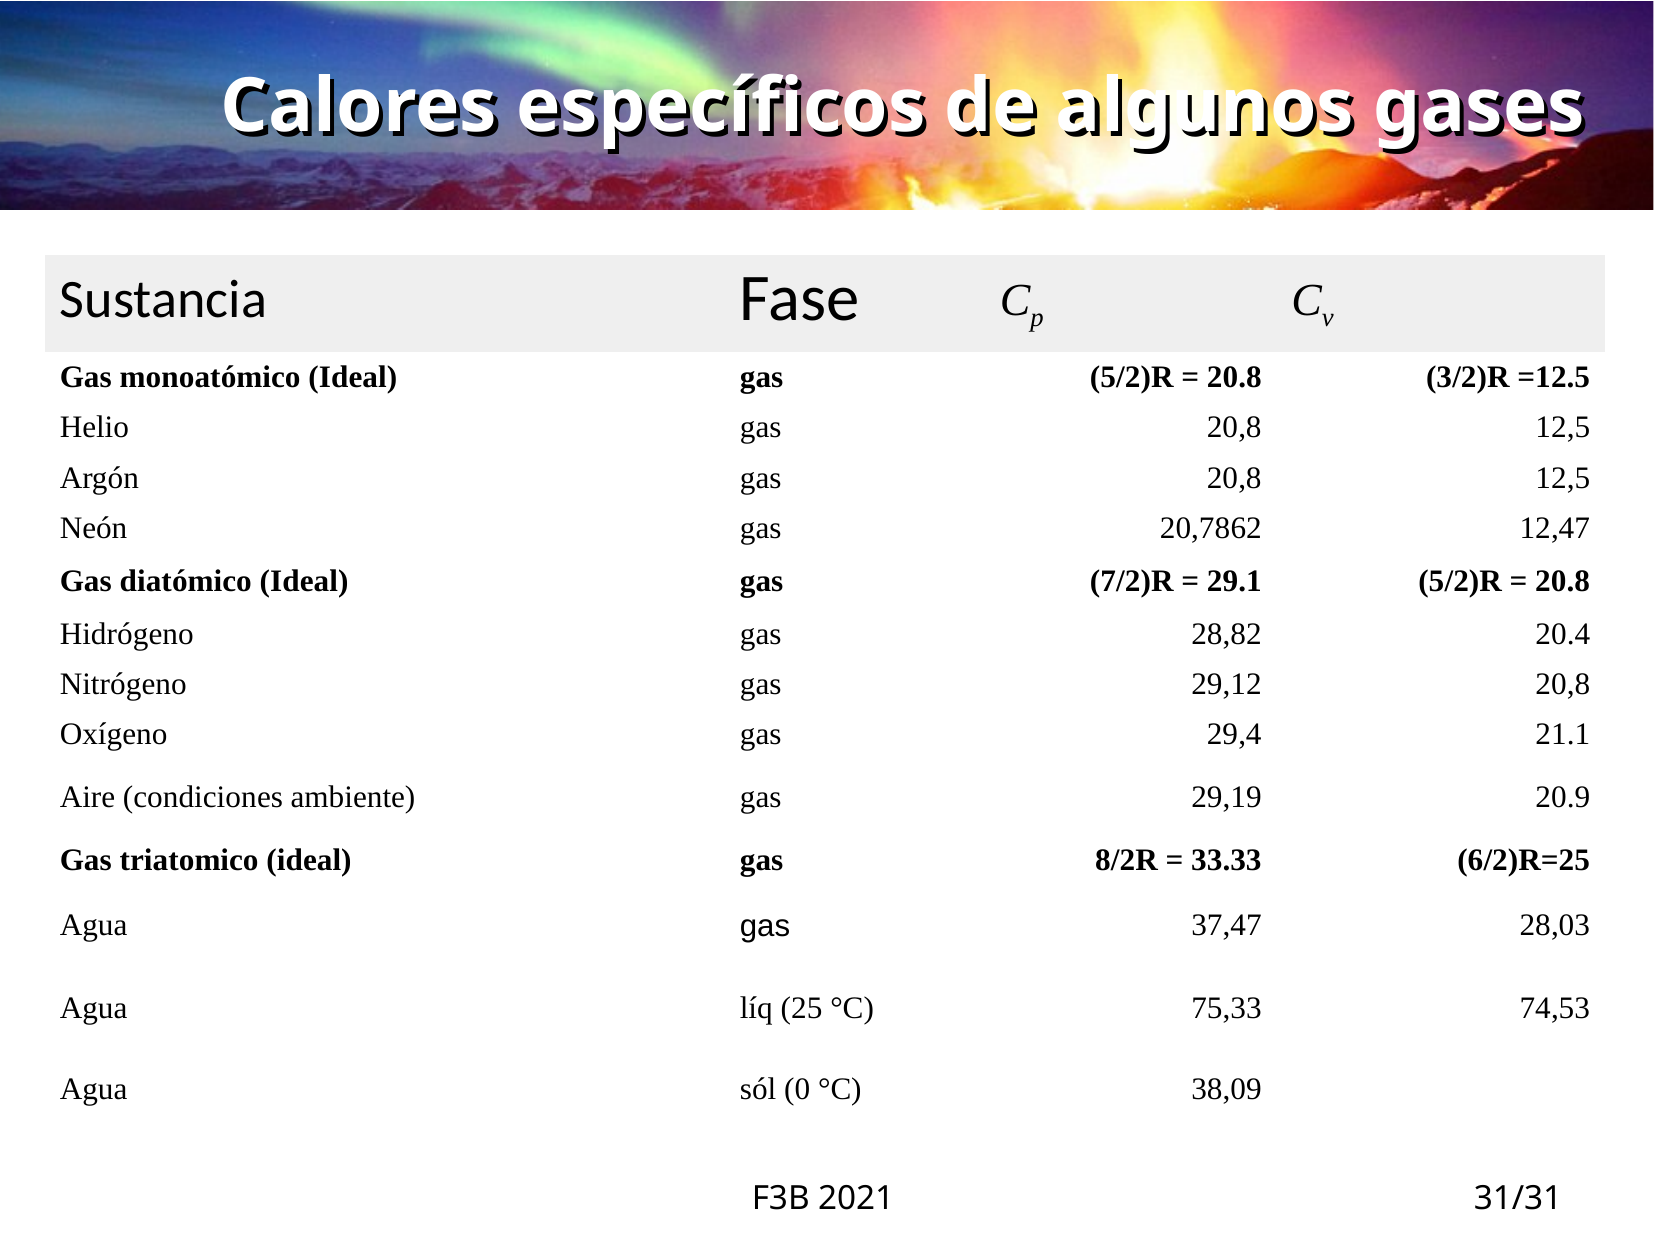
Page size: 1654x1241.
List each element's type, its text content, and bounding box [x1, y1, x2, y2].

table_cell Gas diatómico (Ideal) [45, 553, 725, 609]
table_cell 12,47 [1277, 503, 1605, 553]
table_cell gas [725, 885, 985, 965]
table_cell 28,82 [985, 609, 1277, 659]
table_cell Agua [45, 885, 725, 965]
title Calores específicos de algunos gases [45, 15, 1606, 191]
table_cell gas [725, 609, 985, 659]
table_cell Nitrógeno [45, 659, 725, 709]
table_cell 74,53 [1277, 965, 1605, 1050]
table_cell Argón [45, 453, 725, 503]
table_cell (6/2)R=25 [1277, 835, 1605, 885]
table_cell Gas monoatómico (Ideal) [45, 352, 725, 402]
table_cell gas [725, 553, 985, 609]
table_cell gas [725, 503, 985, 553]
table_cell líq (25 °C) [725, 965, 985, 1050]
table_cell 29,12 [985, 659, 1277, 709]
table_cell Agua [45, 1050, 725, 1127]
table_cell 20.4 [1277, 609, 1605, 659]
table_header Cp [985, 255, 1277, 352]
table_cell gas [725, 352, 985, 402]
table_cell 20,8 [985, 453, 1277, 503]
table_cell Gas triatomico (ideal) [45, 835, 725, 885]
table_cell 20.9 [1277, 759, 1605, 835]
table_header Sustancia [45, 255, 725, 352]
table_cell gas [725, 835, 985, 885]
table_cell sól (0 °C) [725, 1050, 985, 1127]
table_cell Helio [45, 402, 725, 453]
table_cell gas [725, 402, 985, 453]
table_cell Neón [45, 503, 725, 553]
table_cell Agua [45, 965, 725, 1050]
table_cell 20,8 [1277, 659, 1605, 709]
table_cell 8/2R = 33.33 [985, 835, 1277, 885]
table_cell 29,4 [985, 709, 1277, 759]
table_cell 20,7862 [985, 503, 1277, 553]
table_cell 29,19 [985, 759, 1277, 835]
table_cell Oxígeno [45, 709, 725, 759]
table_cell 38,09 [985, 1050, 1277, 1127]
table_cell Hidrógeno [45, 609, 725, 659]
table_cell gas [725, 453, 985, 503]
table_cell 20,8 [985, 402, 1277, 453]
table_header Fase [725, 255, 985, 352]
table_cell [1277, 1050, 1605, 1127]
table_cell gas [725, 659, 985, 709]
table_cell Aire (condiciones ambiente) [45, 759, 725, 835]
table_cell 21.1 [1277, 709, 1605, 759]
table_cell (7/2)R = 29.1 [985, 553, 1277, 609]
table_cell (3/2)R =12.5 [1277, 352, 1605, 402]
table_cell 37,47 [985, 885, 1277, 965]
table_cell gas [725, 709, 985, 759]
table_cell (5/2)R = 20.8 [1277, 553, 1605, 609]
table_cell gas [725, 759, 985, 835]
picture [0, 1, 1654, 210]
table_cell 28,03 [1277, 885, 1605, 965]
table_cell 12,5 [1277, 402, 1605, 453]
table_cell 75,33 [985, 965, 1277, 1050]
table_cell 12,5 [1277, 453, 1605, 503]
table_cell (5/2)R = 20.8 [985, 352, 1277, 402]
table_header Cv [1277, 255, 1605, 352]
